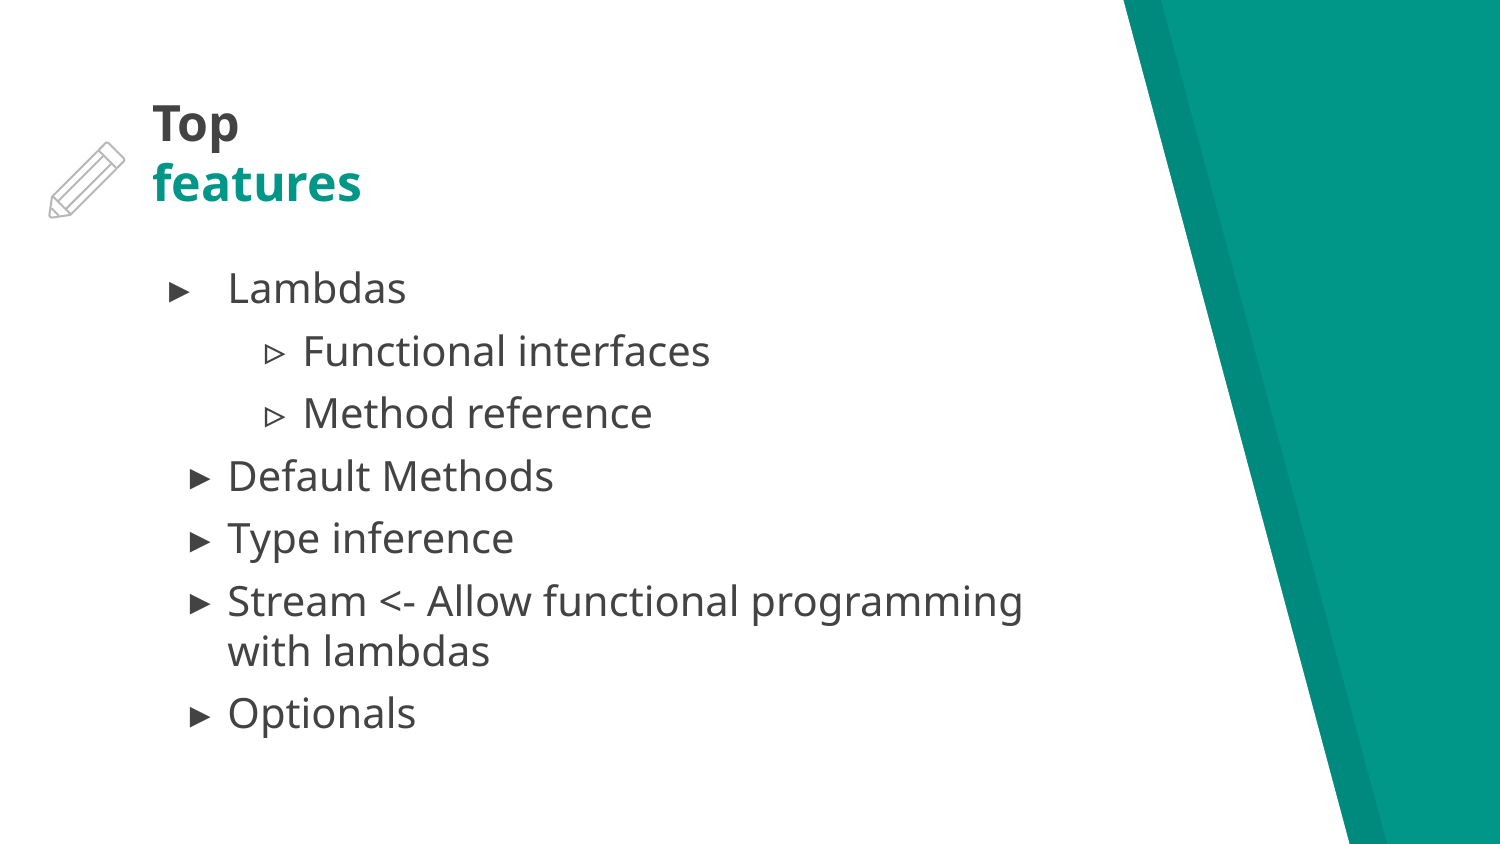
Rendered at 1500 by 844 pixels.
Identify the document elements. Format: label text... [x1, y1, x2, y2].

list Lambdas Functional interfaces Method reference Default Methods Type inference Stream <- Allow functional programming with lambdas Optionals [137, 246, 1104, 617]
title Top features [137, 146, 1011, 227]
